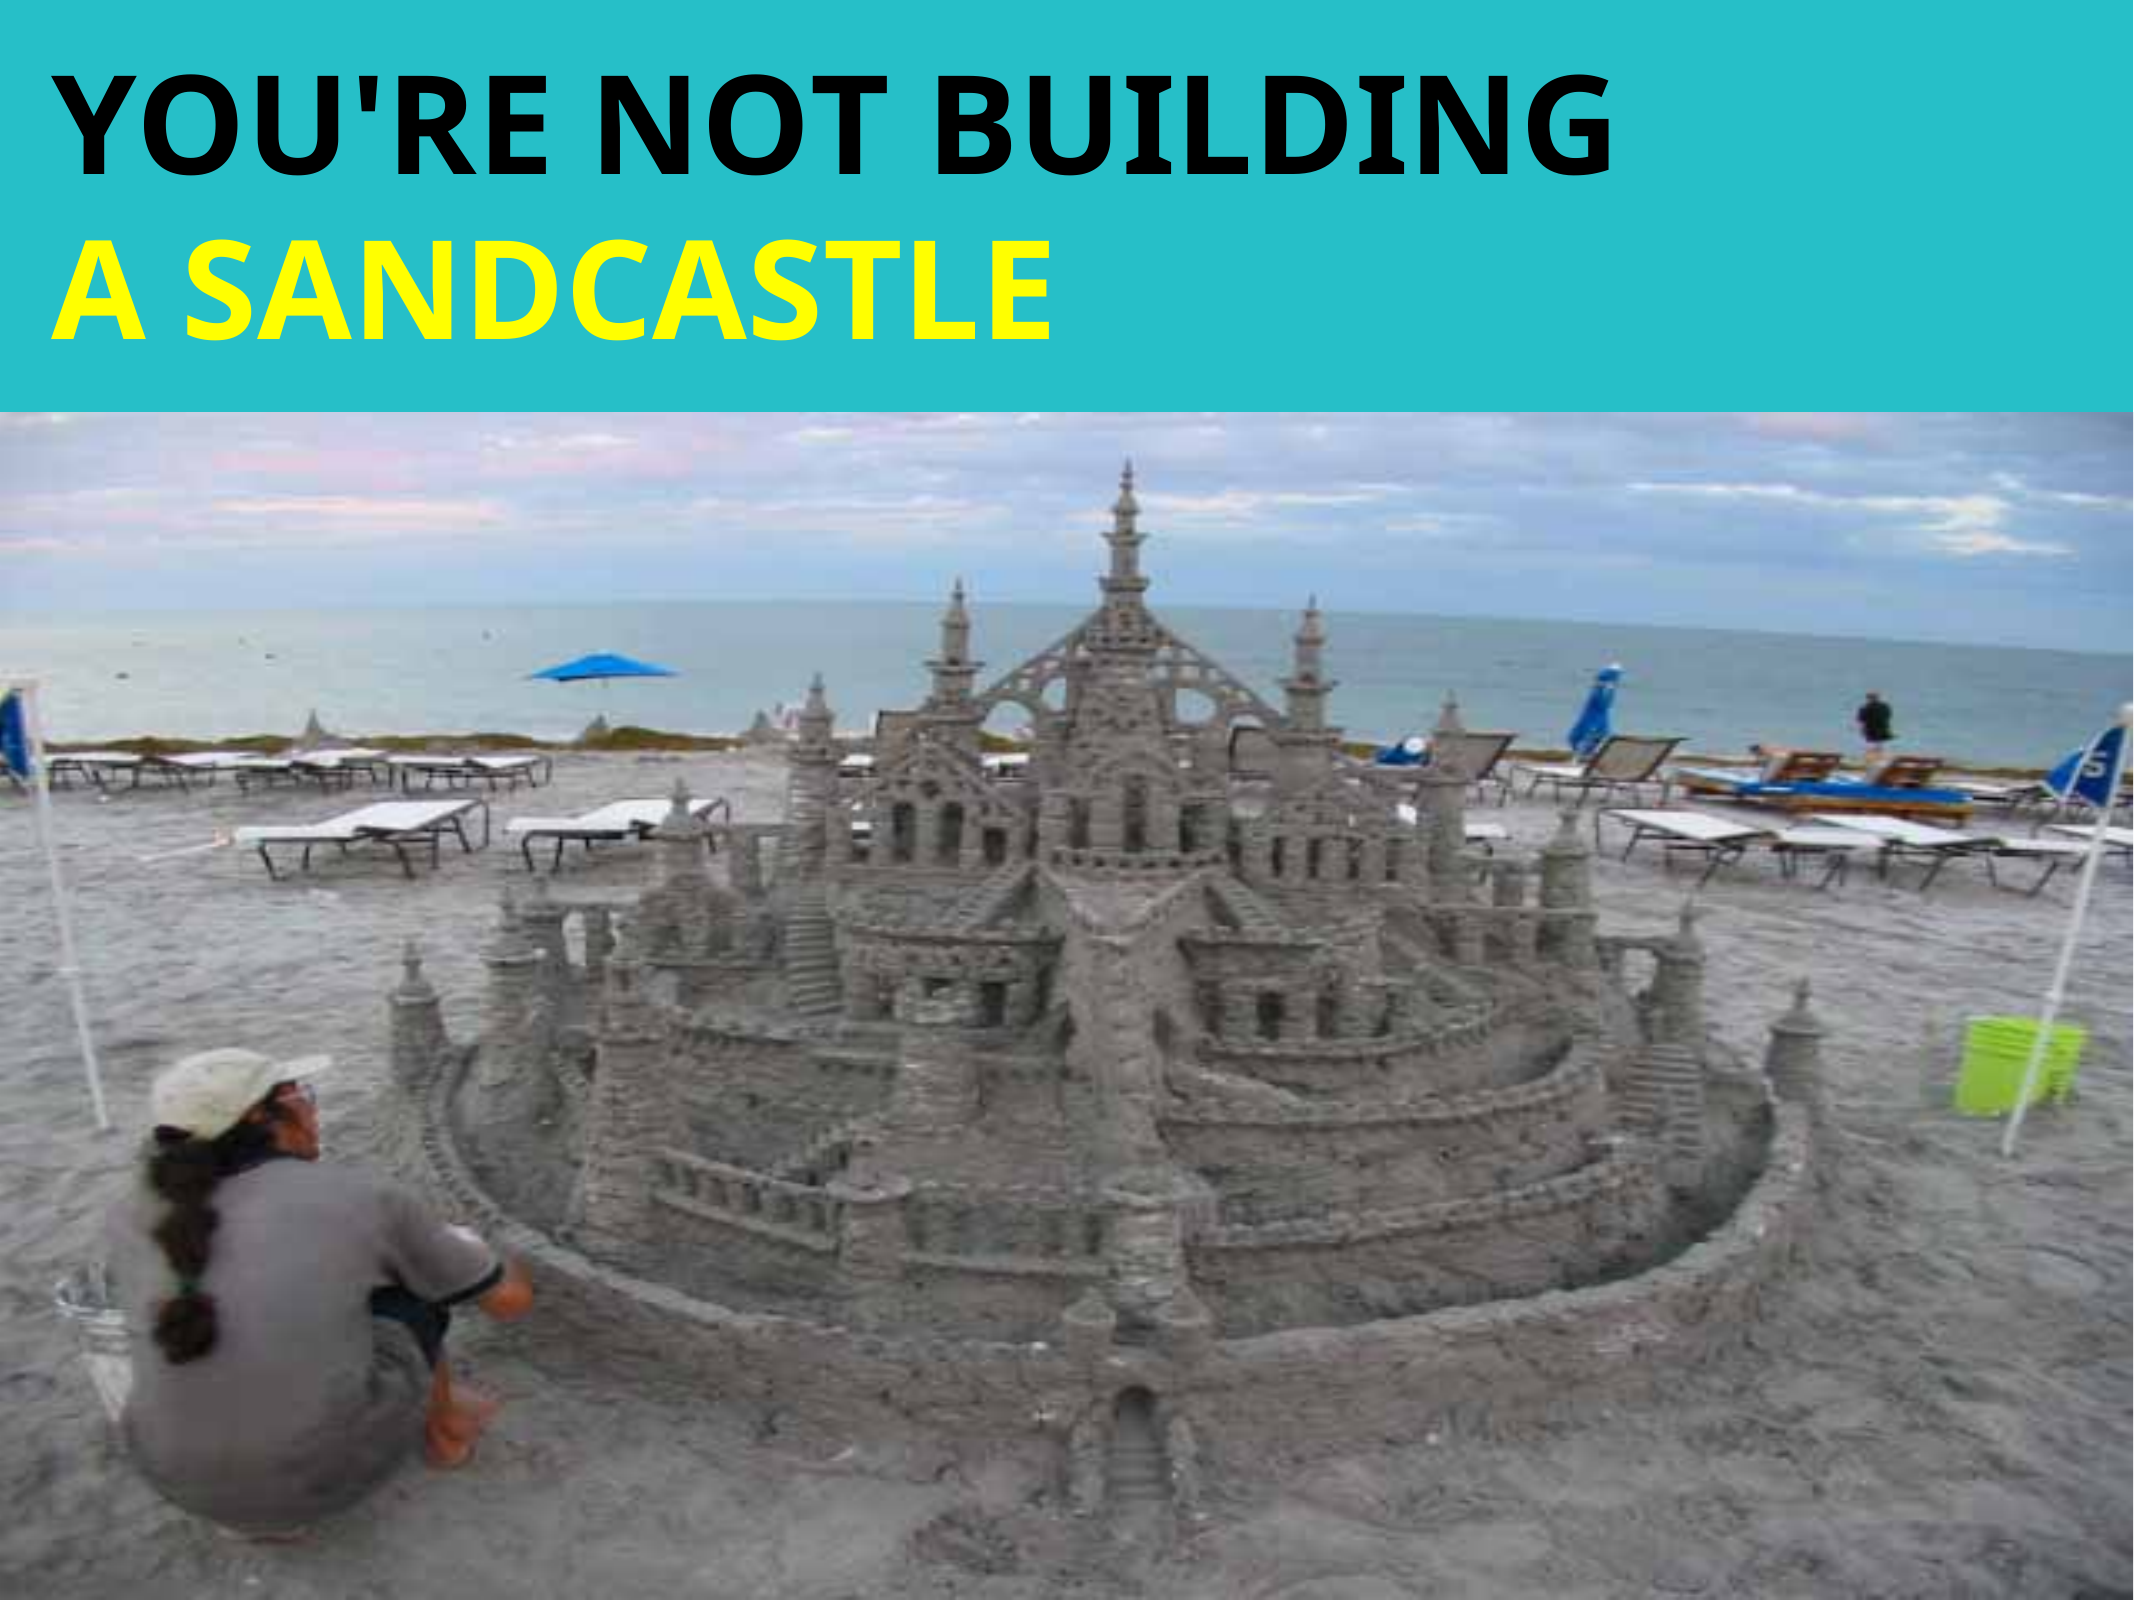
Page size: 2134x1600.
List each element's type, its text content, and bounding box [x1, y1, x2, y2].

text_box YOU'RE NOT BUILDING A SANDCASTLE [41, 37, 2134, 412]
picture [0, 412, 2134, 1600]
